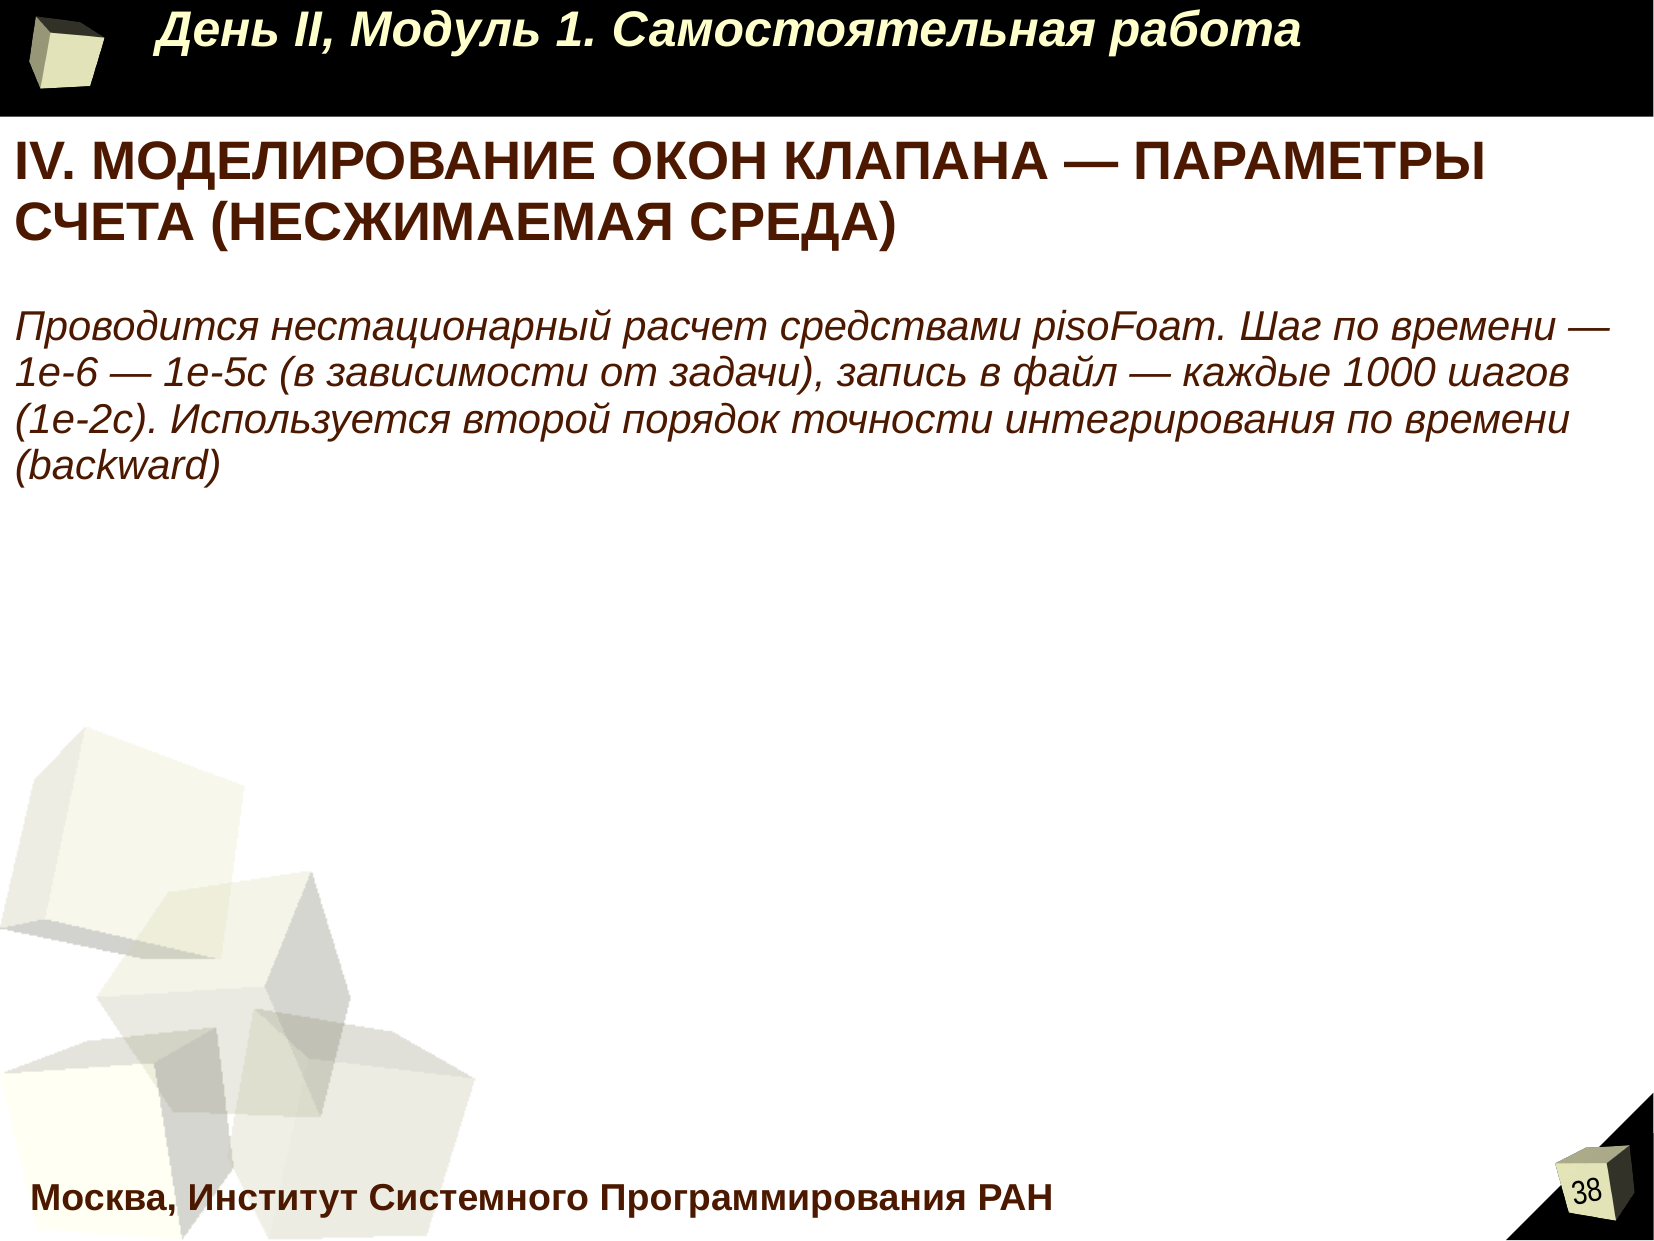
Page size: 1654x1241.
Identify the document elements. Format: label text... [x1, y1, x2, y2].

text_box Проводится нестационарный расчет средствами pisoFoam. Шаг по времени — 1e-6 — 1e-5с (в зависимости от задачи), запись в файл — каждые 1000 шагов (1e-2с). Используется второй порядок точности интегрирования по времени (backward) [0, 295, 1654, 532]
text_box IV. МОДЕЛИРОВАНИЕ ОКОН КЛАПАНА — ПАРАМЕТРЫ СЧЕТА (НЕСЖИМАЕМАЯ СРЕДА) [0, 123, 1654, 260]
picture [0, 726, 477, 1241]
picture [464, 1193, 472, 1198]
